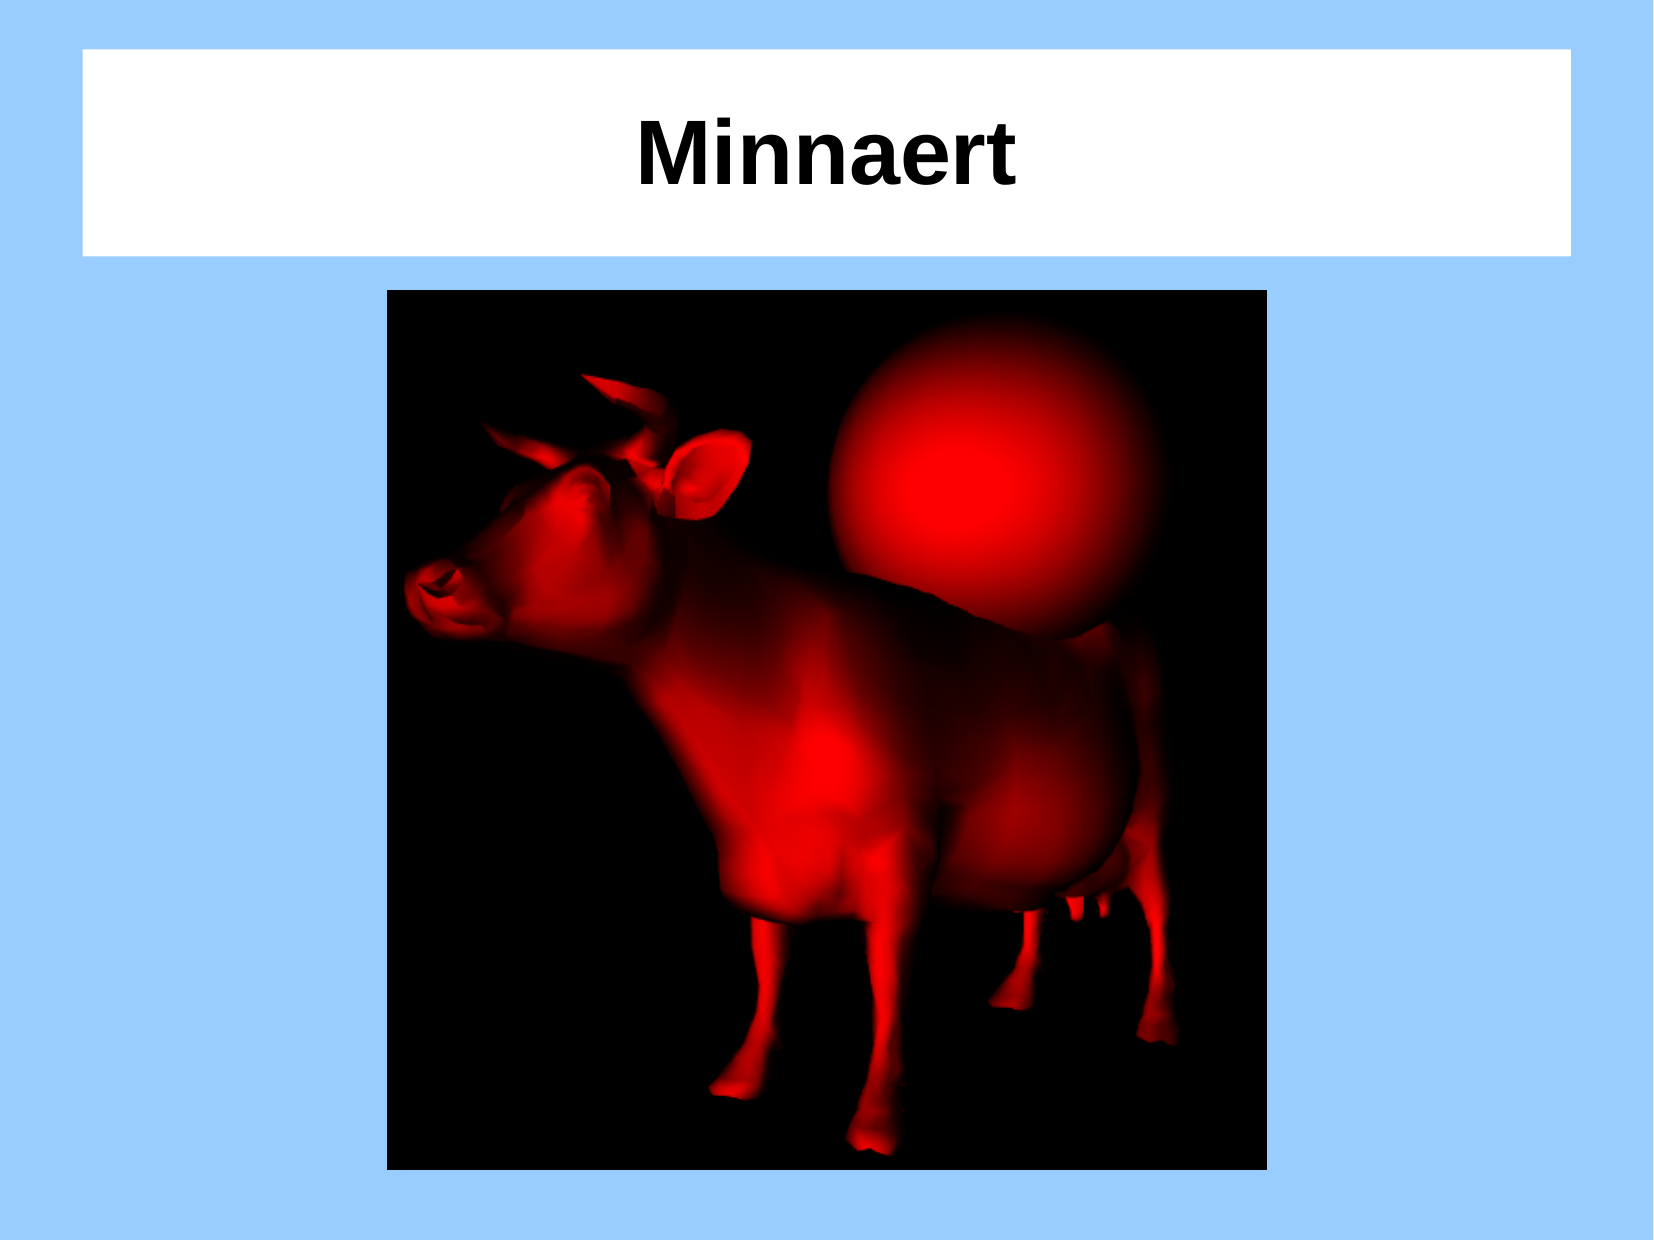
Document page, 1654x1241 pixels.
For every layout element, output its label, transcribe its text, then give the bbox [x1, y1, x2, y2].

title Minnaert [82, 49, 1571, 257]
picture [387, 290, 1267, 1170]
